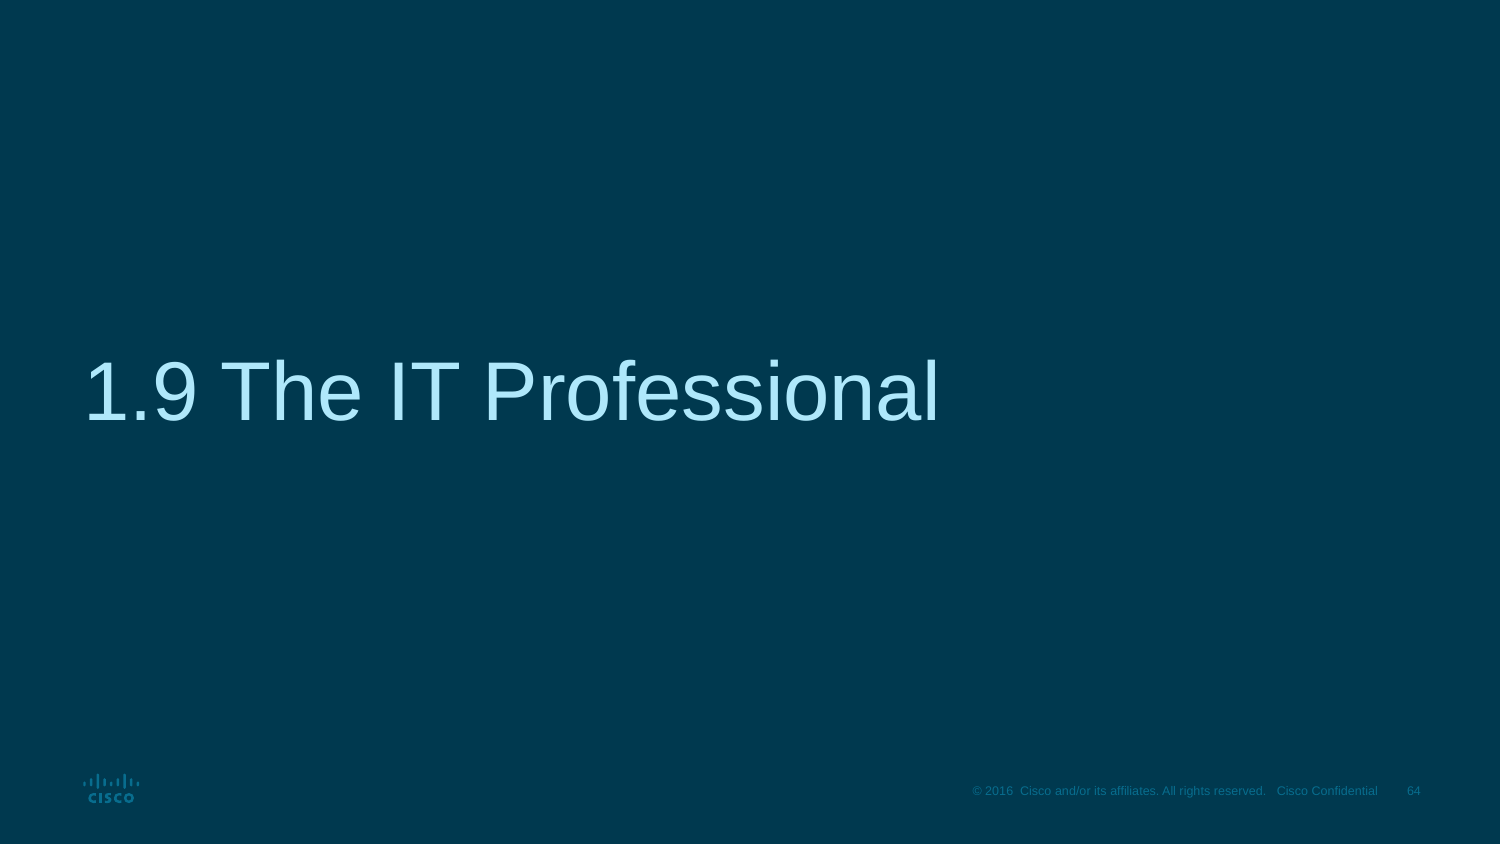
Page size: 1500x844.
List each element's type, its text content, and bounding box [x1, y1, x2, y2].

title 1.9 The IT Professional [68, 150, 1419, 446]
